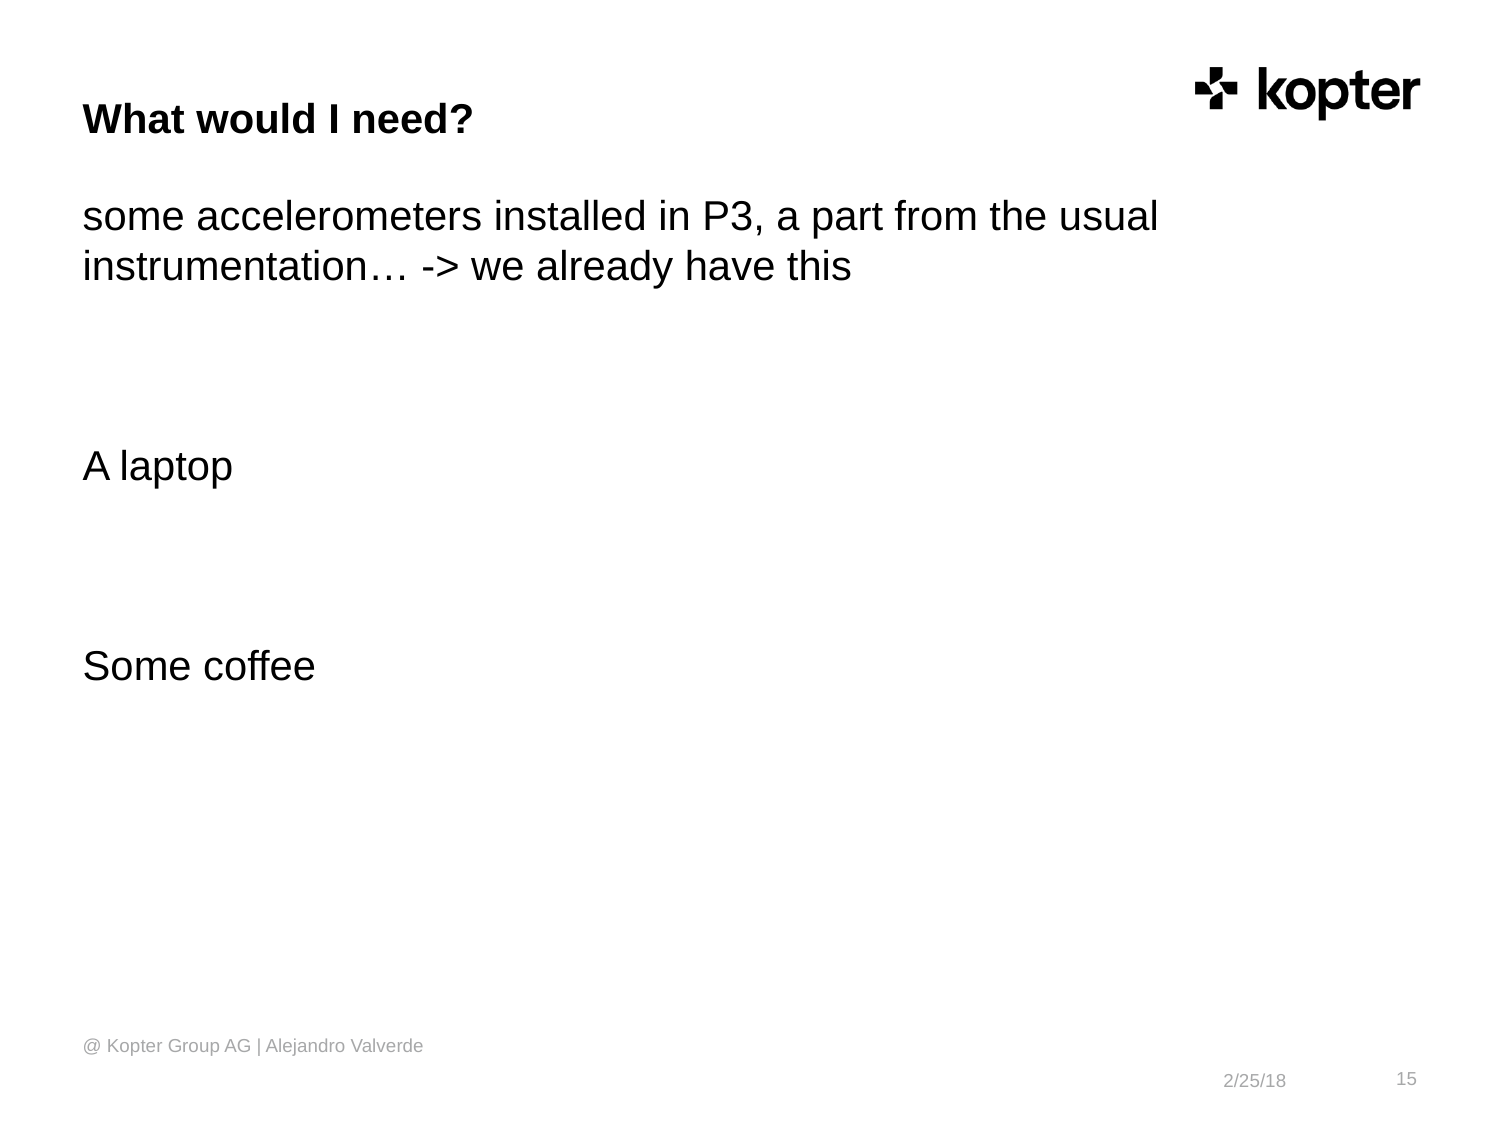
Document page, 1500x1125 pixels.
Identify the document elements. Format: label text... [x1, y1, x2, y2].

list some accelerometers installed in P3, a part from the usual instrumentation… -> we already have this A laptop Some coffee [82, 188, 1364, 940]
slide_number 2/25/18 [1181, 1069, 1329, 1099]
picture [1194, 66, 1421, 121]
list @ Kopter Group AG | Alejandro Valverde [82, 1033, 703, 1063]
title What would I need? [82, 64, 1153, 142]
slide_number <number> [1328, 1067, 1418, 1097]
